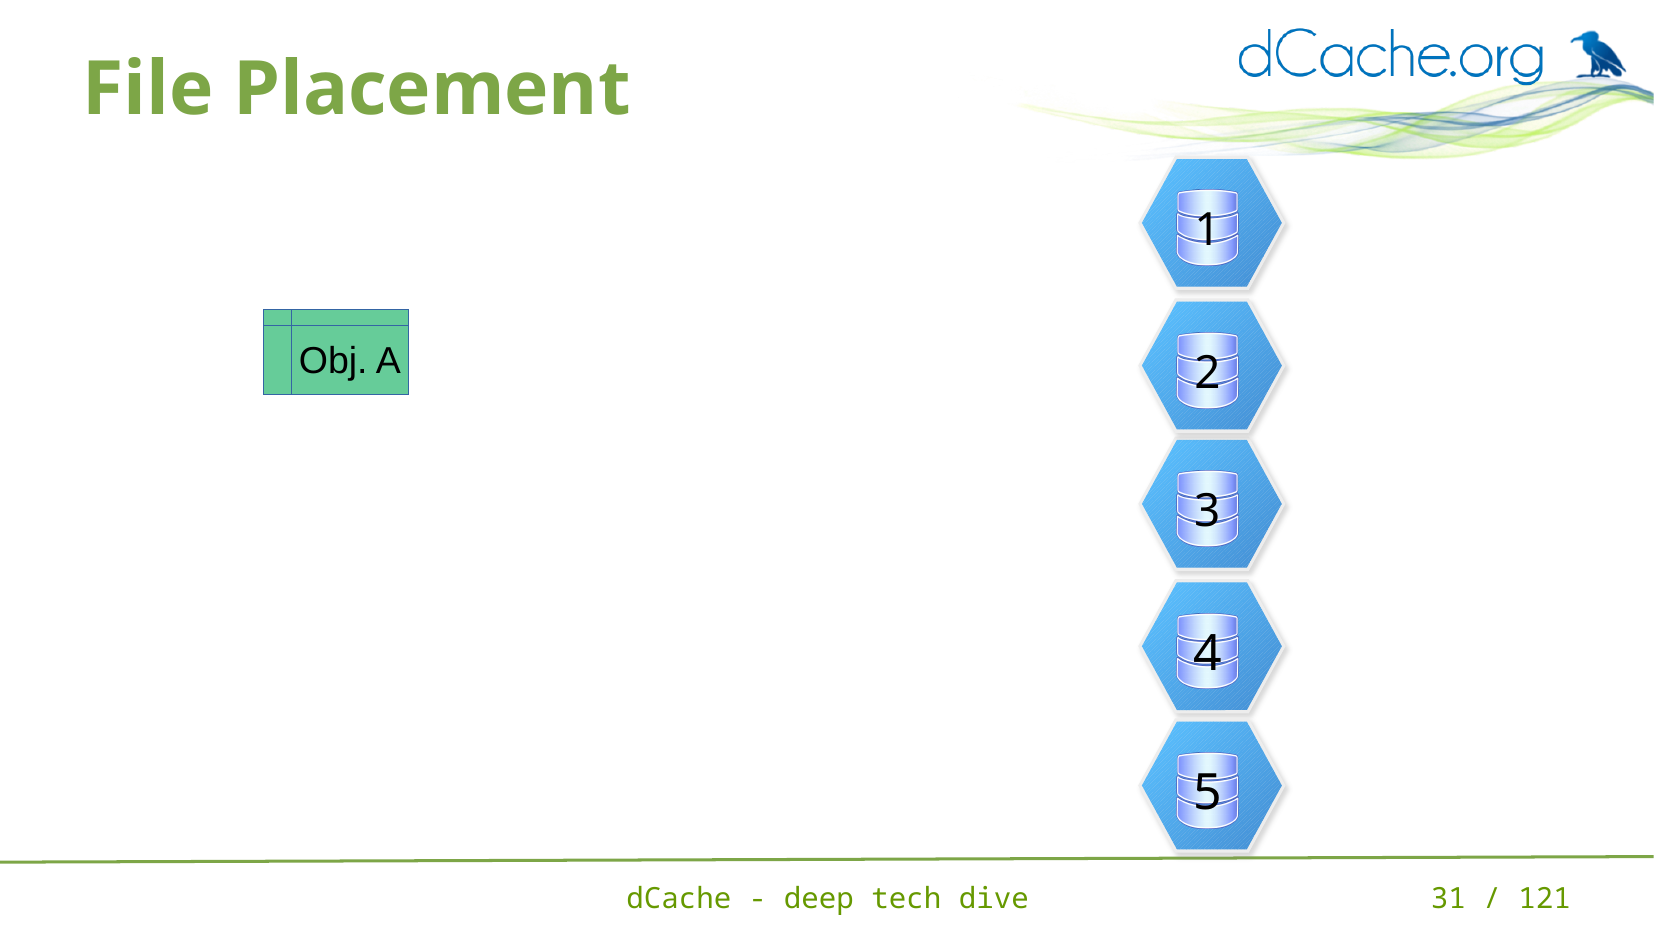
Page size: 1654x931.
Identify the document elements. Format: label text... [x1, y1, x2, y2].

picture [956, 16, 1654, 869]
title File Placement [82, 40, 1605, 131]
text_box Obj. A [263, 309, 409, 395]
